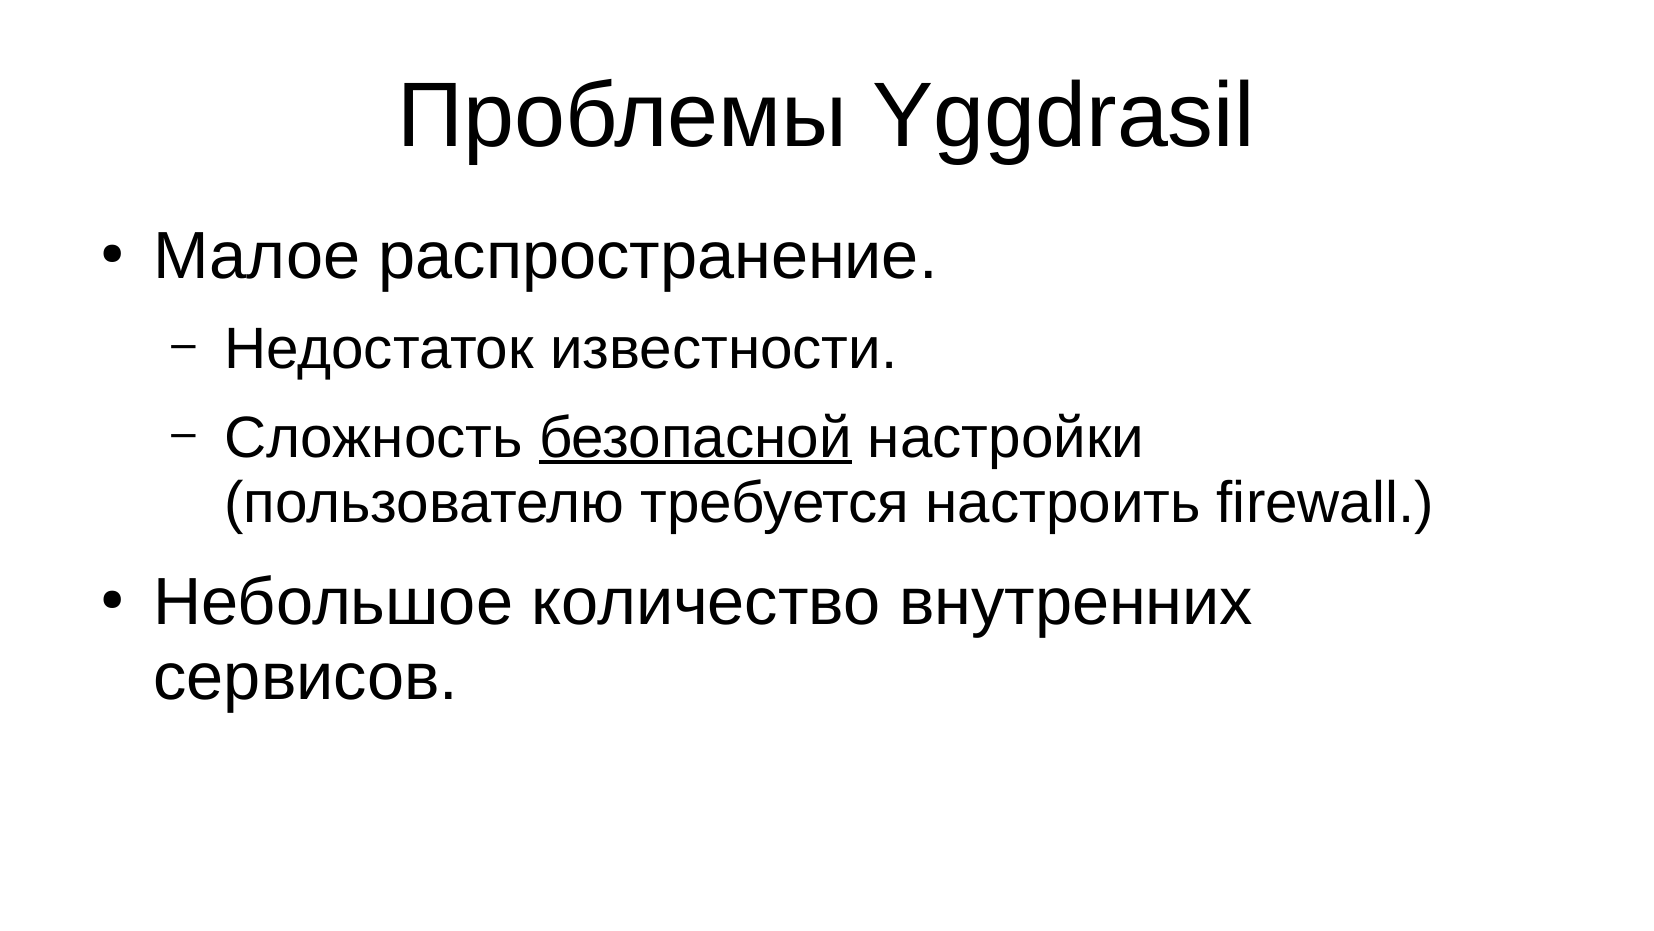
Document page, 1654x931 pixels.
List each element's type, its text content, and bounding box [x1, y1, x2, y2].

list Малое распространение. Недостаток известности. Сложность безопасной настройки (пользователю требуется настроить firewall.) Небольшое количество внутренних сервисов. [82, 217, 1571, 758]
title Проблемы Yggdrasil [82, 37, 1571, 193]
